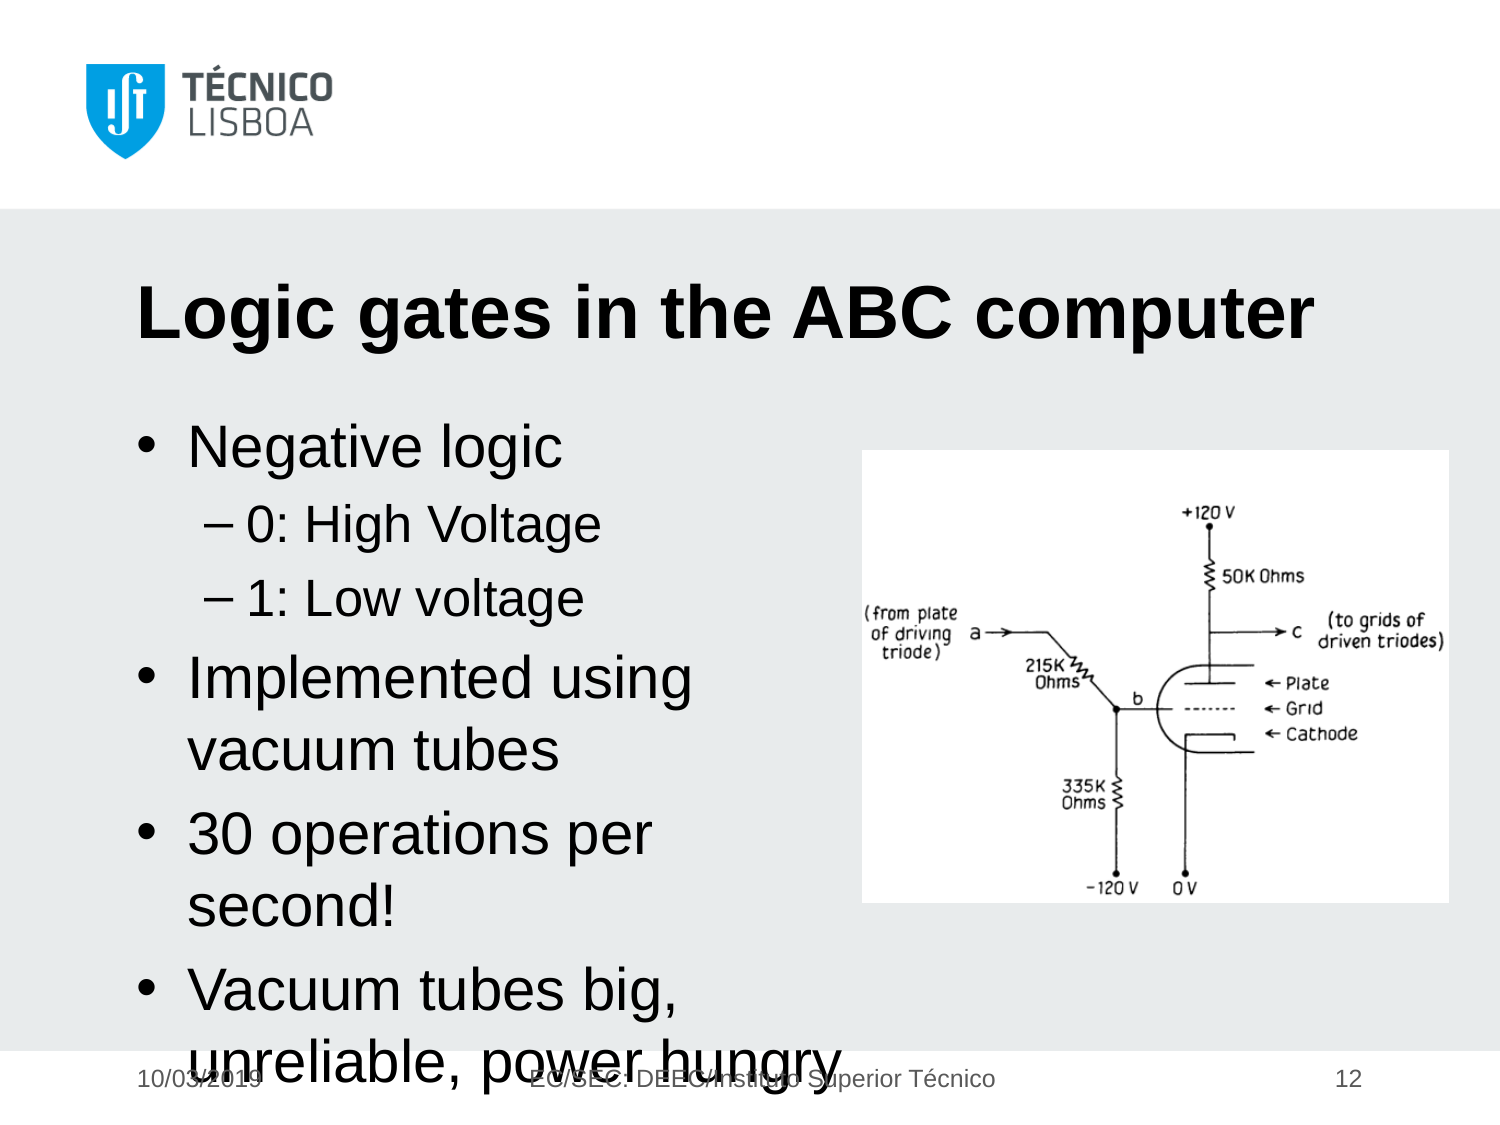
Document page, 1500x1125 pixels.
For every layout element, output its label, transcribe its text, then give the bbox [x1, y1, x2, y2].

footer EC/SEC: DEEC/Instituto Superior Técnico [512, 1052, 1021, 1103]
picture [0, 0, 1500, 1125]
slide_number <number> [1077, 1052, 1378, 1103]
list Negative logic 0: High Voltage 1: Low voltage Implemented using vacuum tubes 30 operations per second! Vacuum tubes big, unreliable, power hungry [121, 400, 863, 1103]
slide_number 10/03/2019 [121, 1052, 425, 1103]
title Logic gates in the ABC computer [121, 237, 1378, 381]
